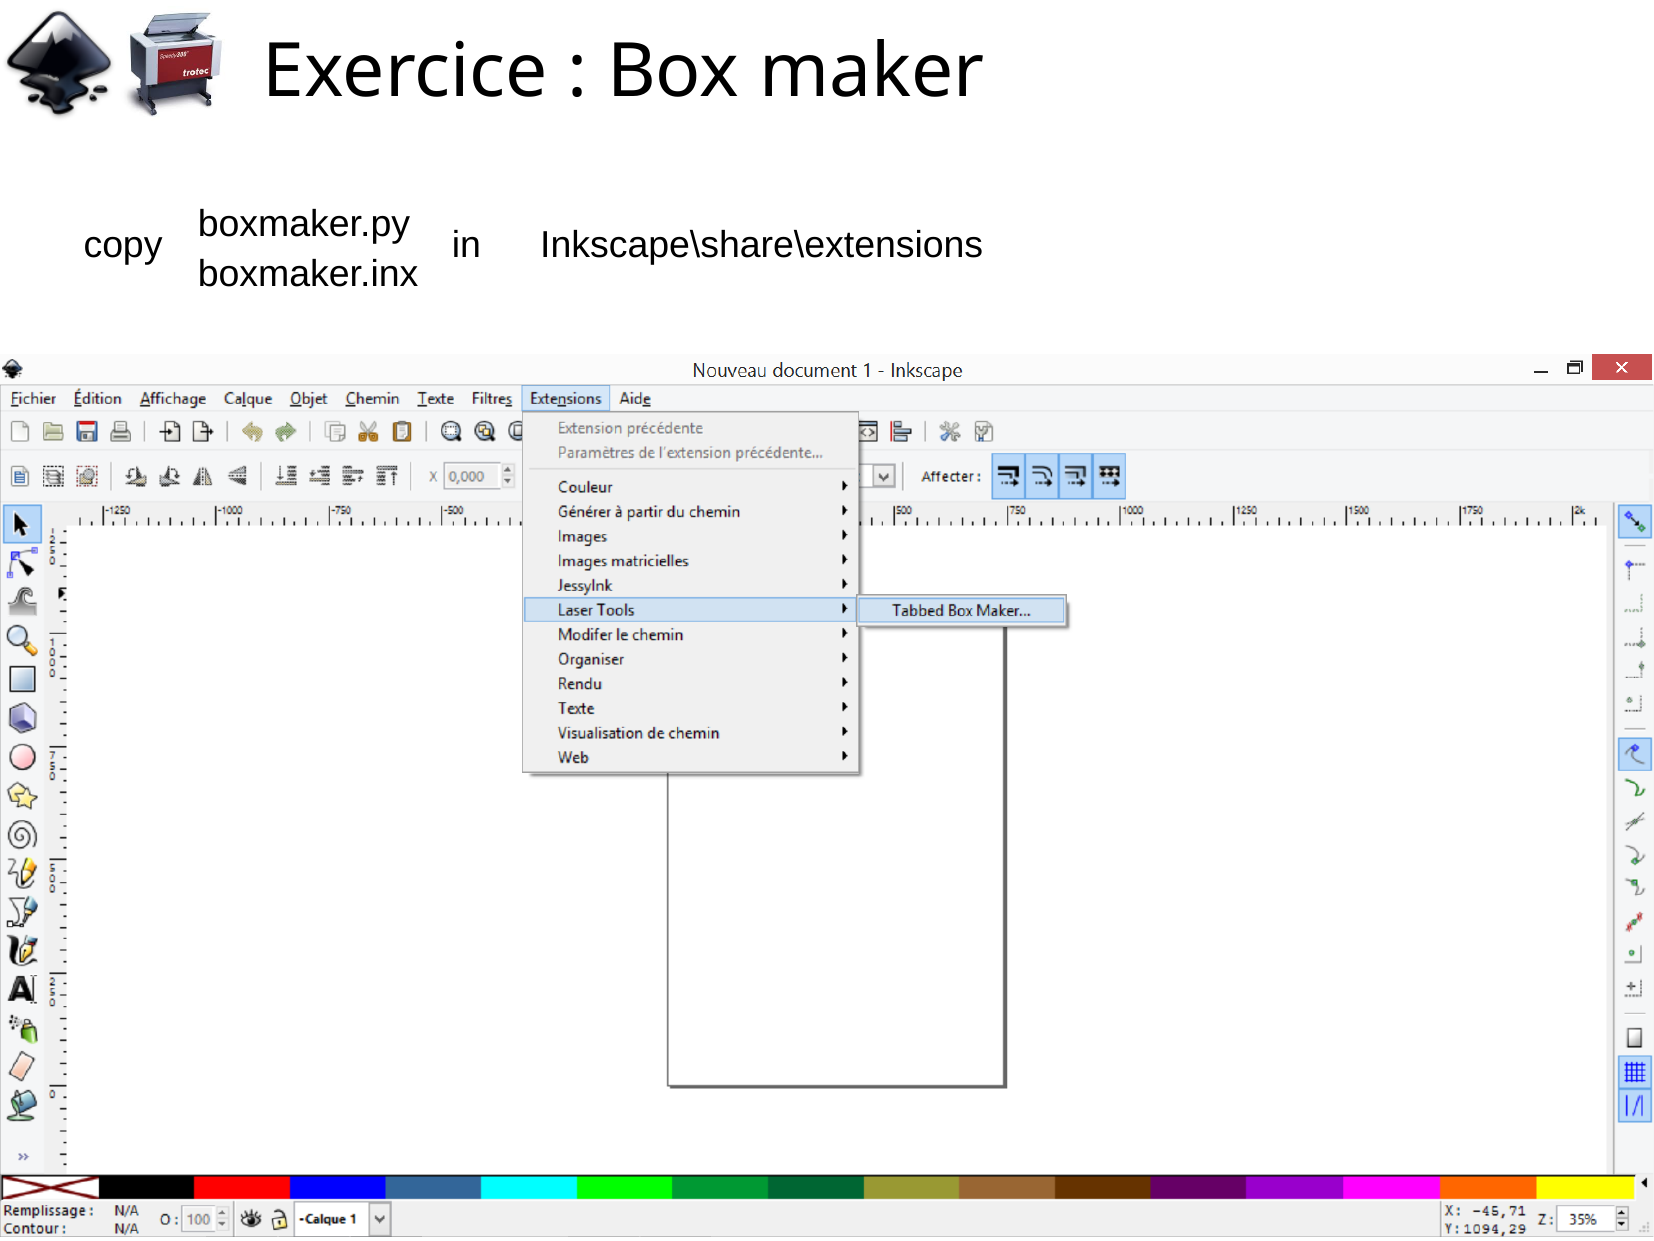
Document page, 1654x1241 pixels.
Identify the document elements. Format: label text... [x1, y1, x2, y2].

text_box boxmaker.py [183, 194, 425, 252]
text_box Inkscape\share\extensions [581, 215, 999, 273]
picture [0, 5, 233, 124]
picture [0, 354, 1654, 1237]
text_box copy [68, 215, 201, 273]
text_box in [437, 215, 581, 273]
text_box Exercice : Box maker [248, 9, 871, 120]
text_box boxmaker.inx [183, 245, 434, 303]
